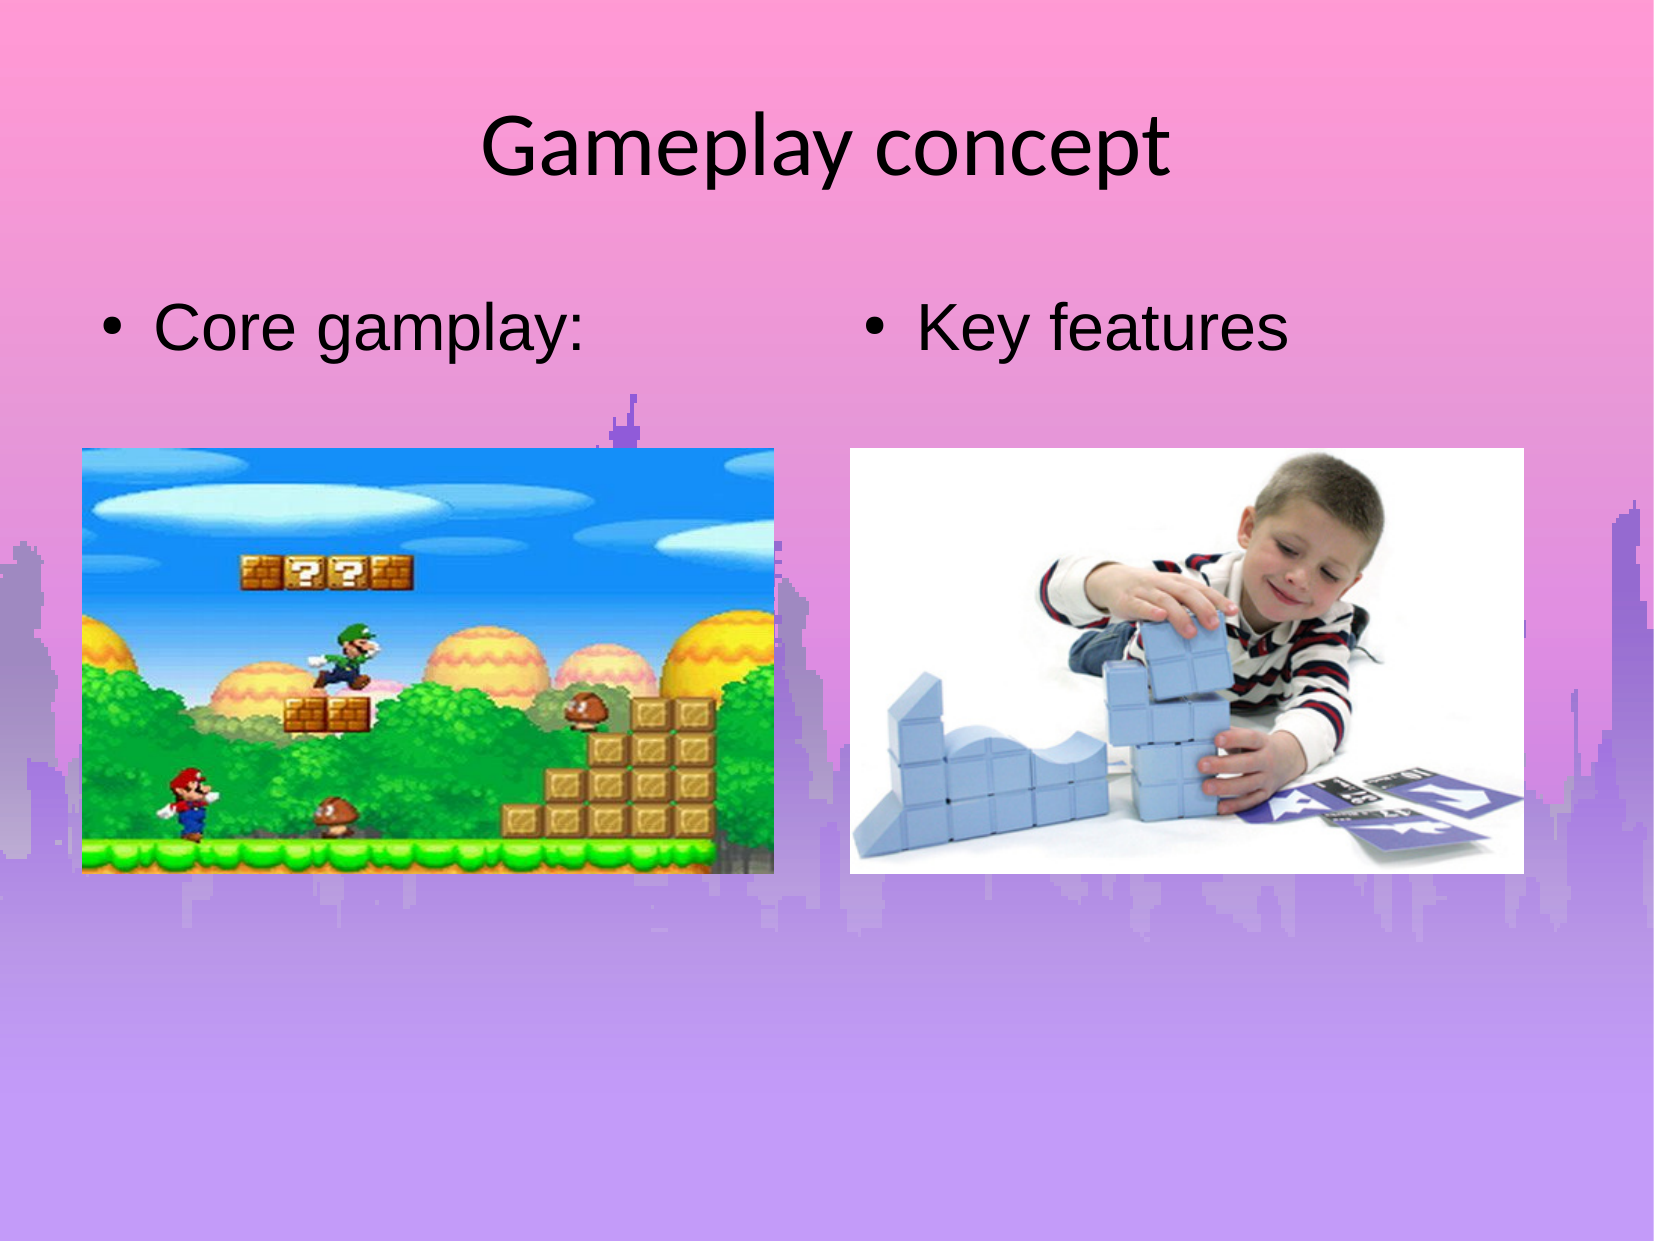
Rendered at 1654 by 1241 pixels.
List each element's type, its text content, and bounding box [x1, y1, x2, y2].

picture [0, 0, 1654, 1241]
list Key features [845, 290, 1572, 1109]
title Gameplay concept [82, 49, 1571, 257]
list Core gamplay: [82, 290, 809, 1109]
